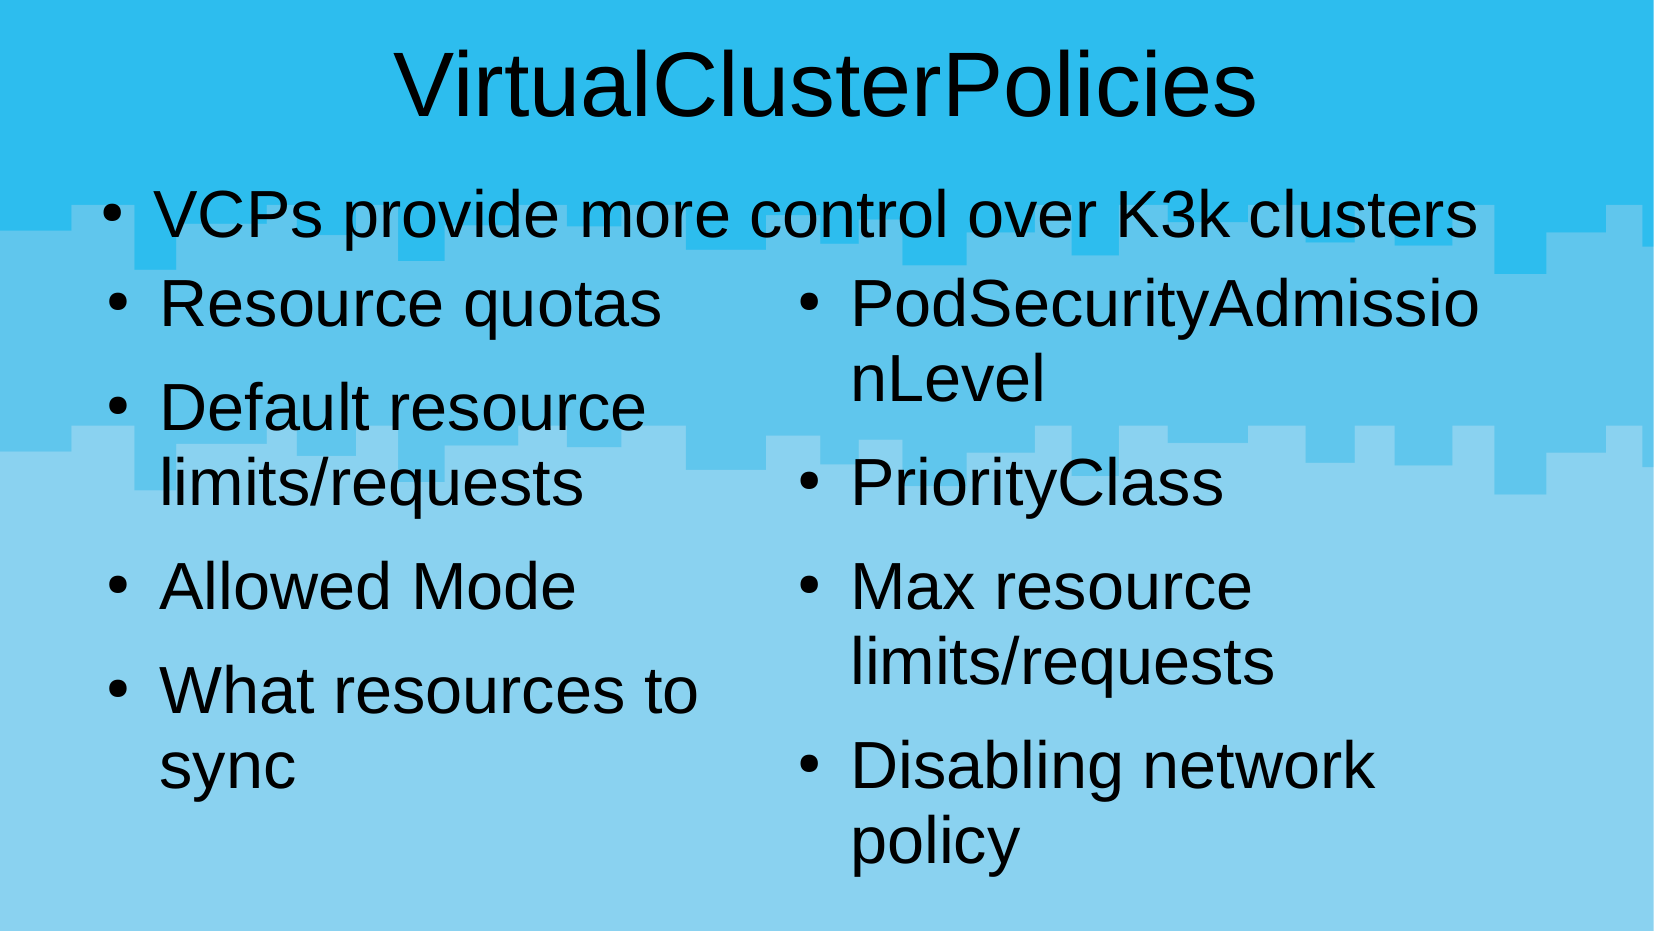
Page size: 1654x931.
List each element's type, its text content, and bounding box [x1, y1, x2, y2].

list PodSecurityAdmissionLevel PriorityClass Max resource limits/requests Disabling network policy [779, 265, 1489, 916]
picture [0, 0, 1654, 931]
list VCPs provide more control over K3k clusters [82, 177, 1571, 266]
title VirtualClusterPolicies [82, 7, 1571, 163]
list Resource quotas Default resource limits/requests Allowed Mode What resources to sync [88, 265, 779, 916]
